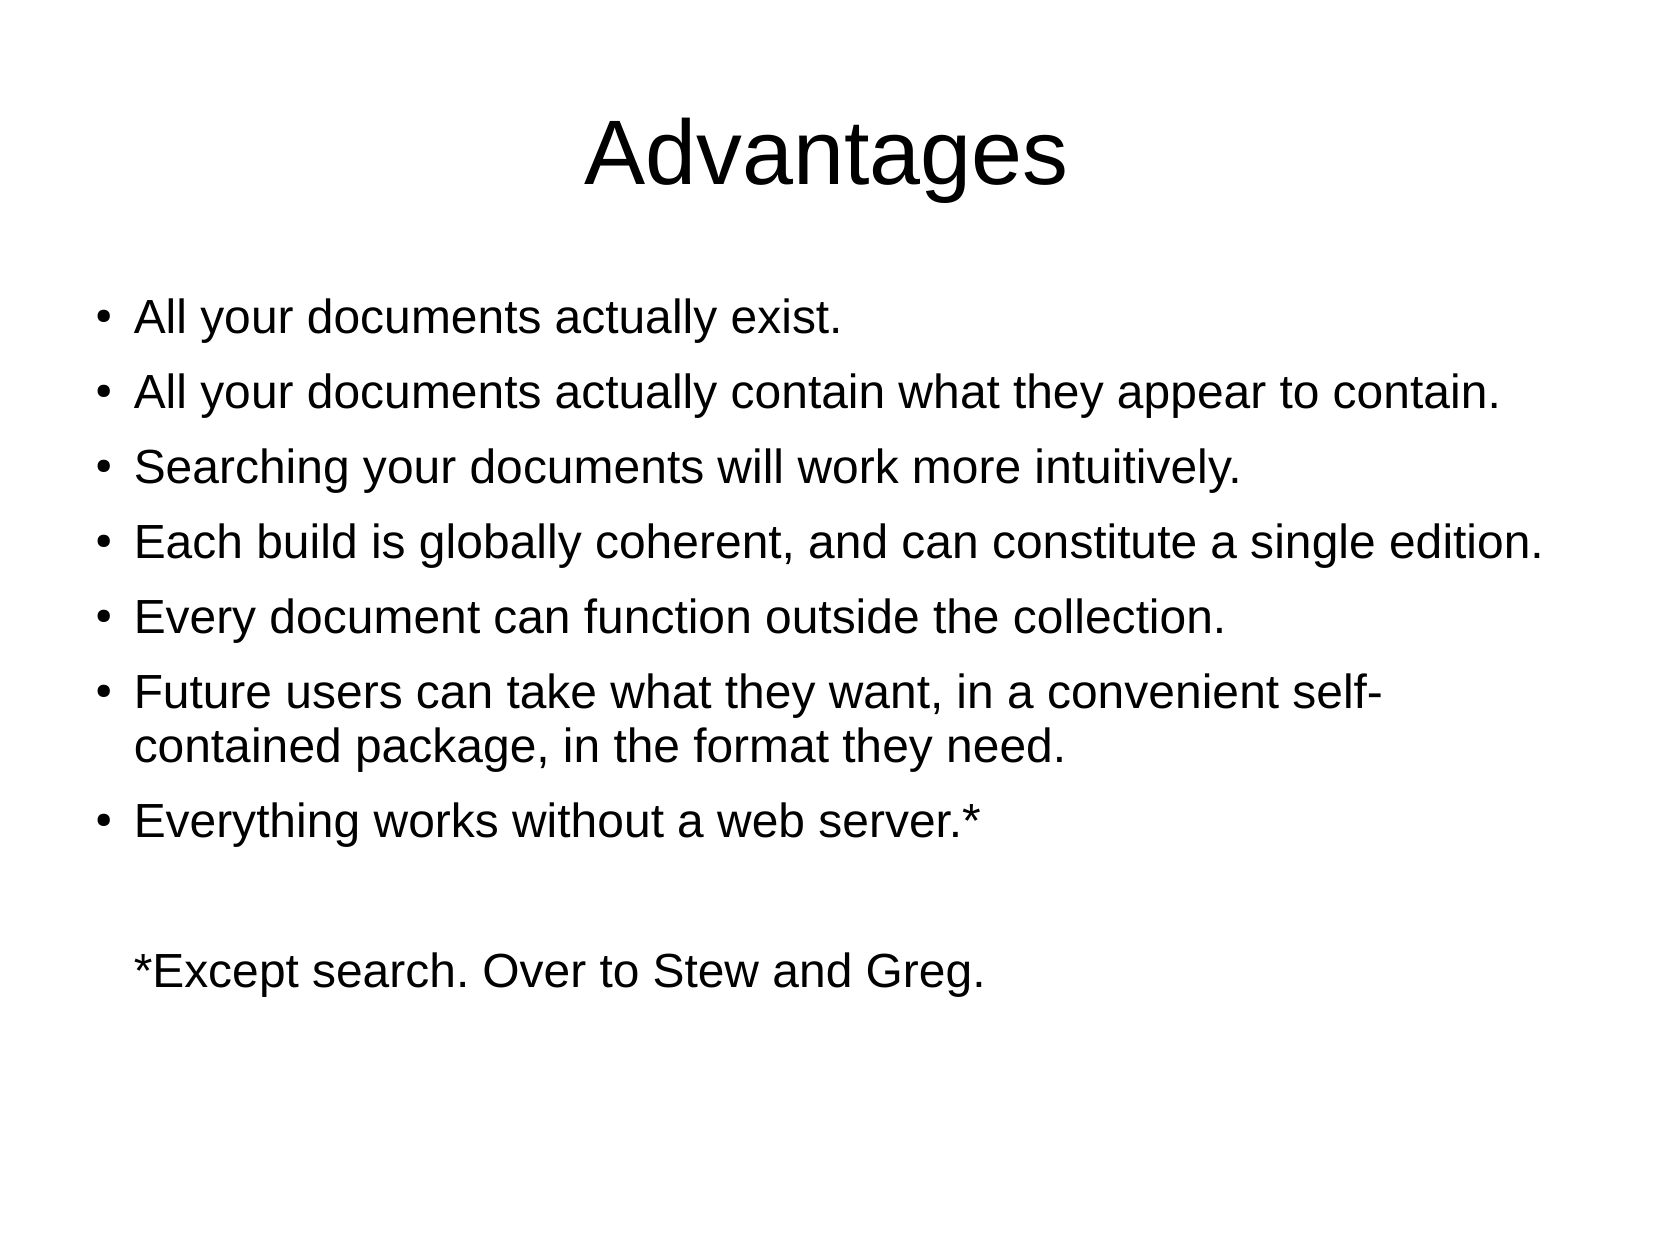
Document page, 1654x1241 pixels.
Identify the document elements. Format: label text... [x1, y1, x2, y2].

list All your documents actually exist. All your documents actually contain what they appear to contain. Searching your documents will work more intuitively. Each build is globally coherent, and can constitute a single edition. Every document can function outside the collection. Future users can take what they want, in a convenient self-contained package, in the format they need. Everything works without a web server.* *Except search. Over to Stew and Greg. [82, 290, 1571, 1010]
title Advantages [82, 49, 1571, 257]
